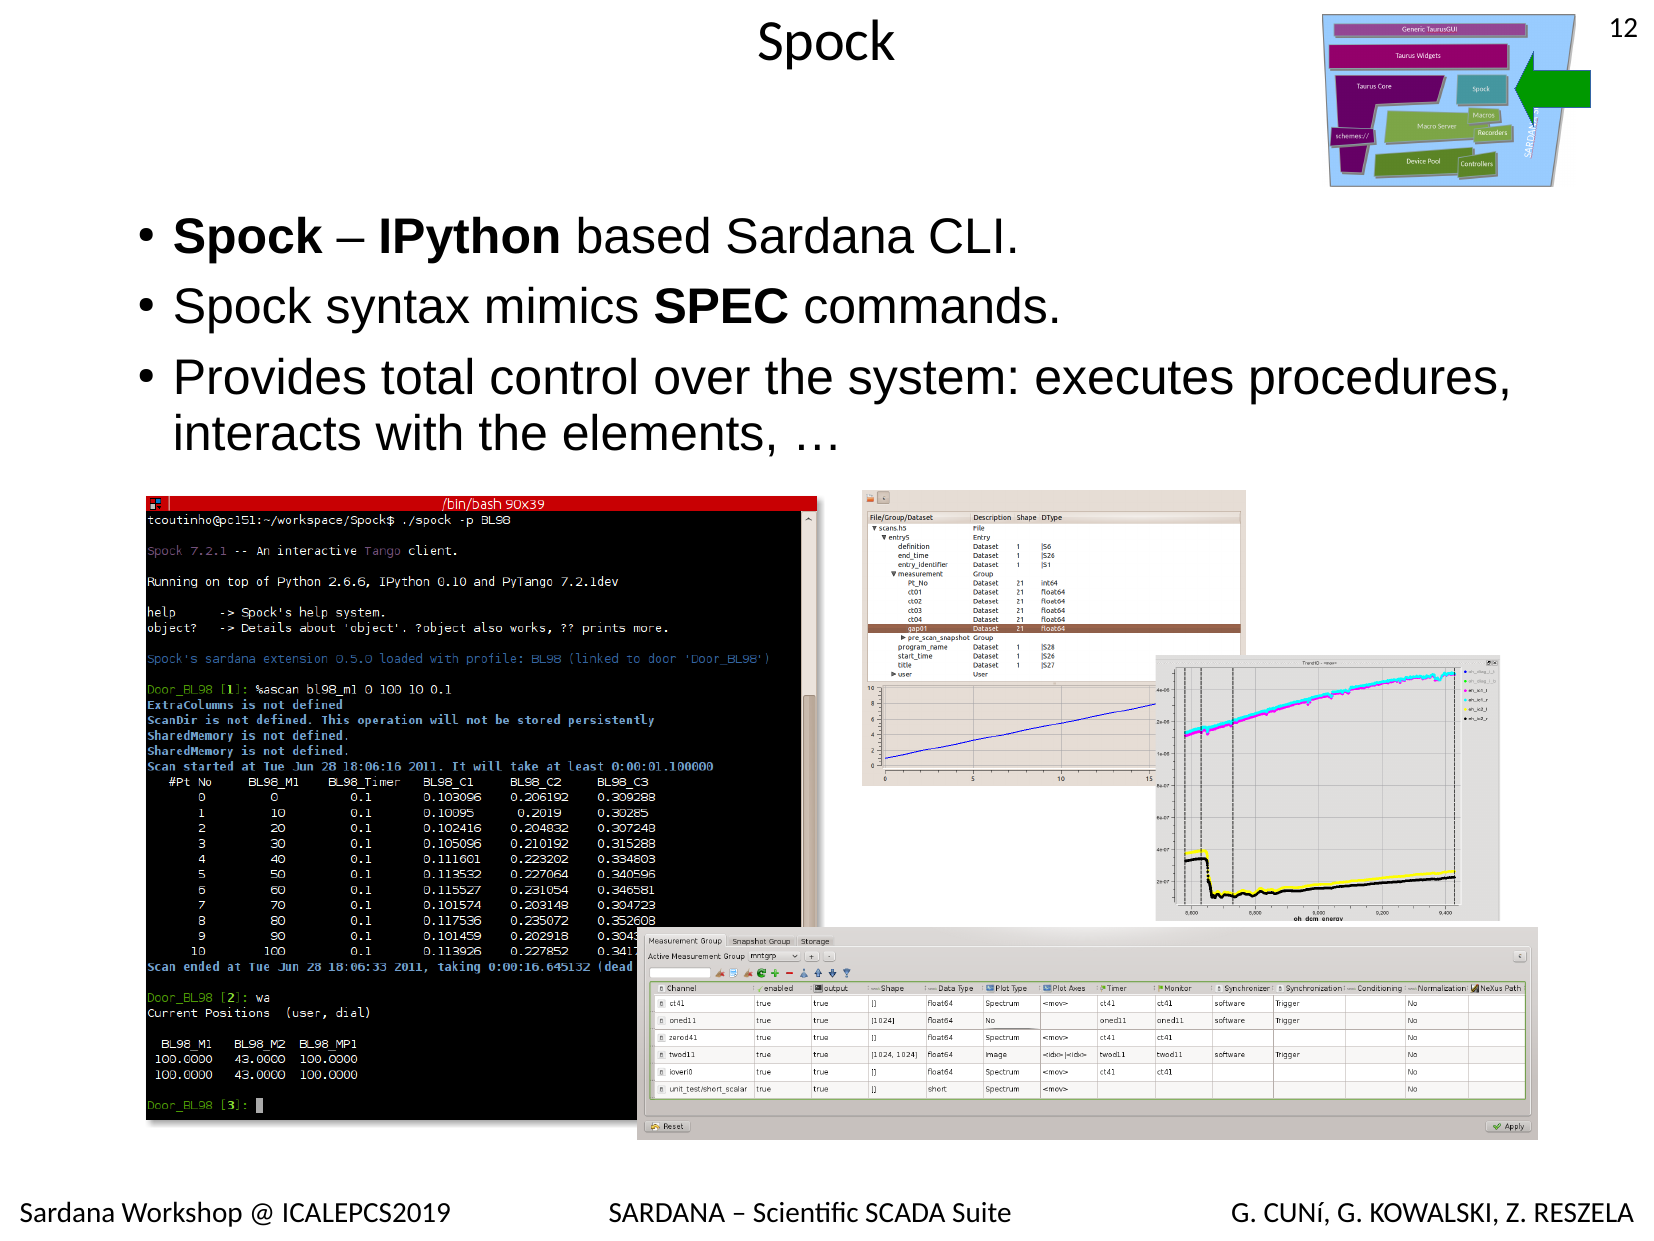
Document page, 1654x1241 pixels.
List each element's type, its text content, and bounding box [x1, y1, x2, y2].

text_box Spock – IPython based Sardana CLI. Spock syntax mimics SPEC commands. Provides total control over the system: executes procedures, interacts with the elements, … [122, 200, 1561, 1006]
text_box [1514, 51, 1591, 127]
picture [862, 490, 1501, 921]
picture [1322, 14, 1576, 187]
title Spock [82, 2, 1571, 91]
picture [141, 491, 1538, 1140]
